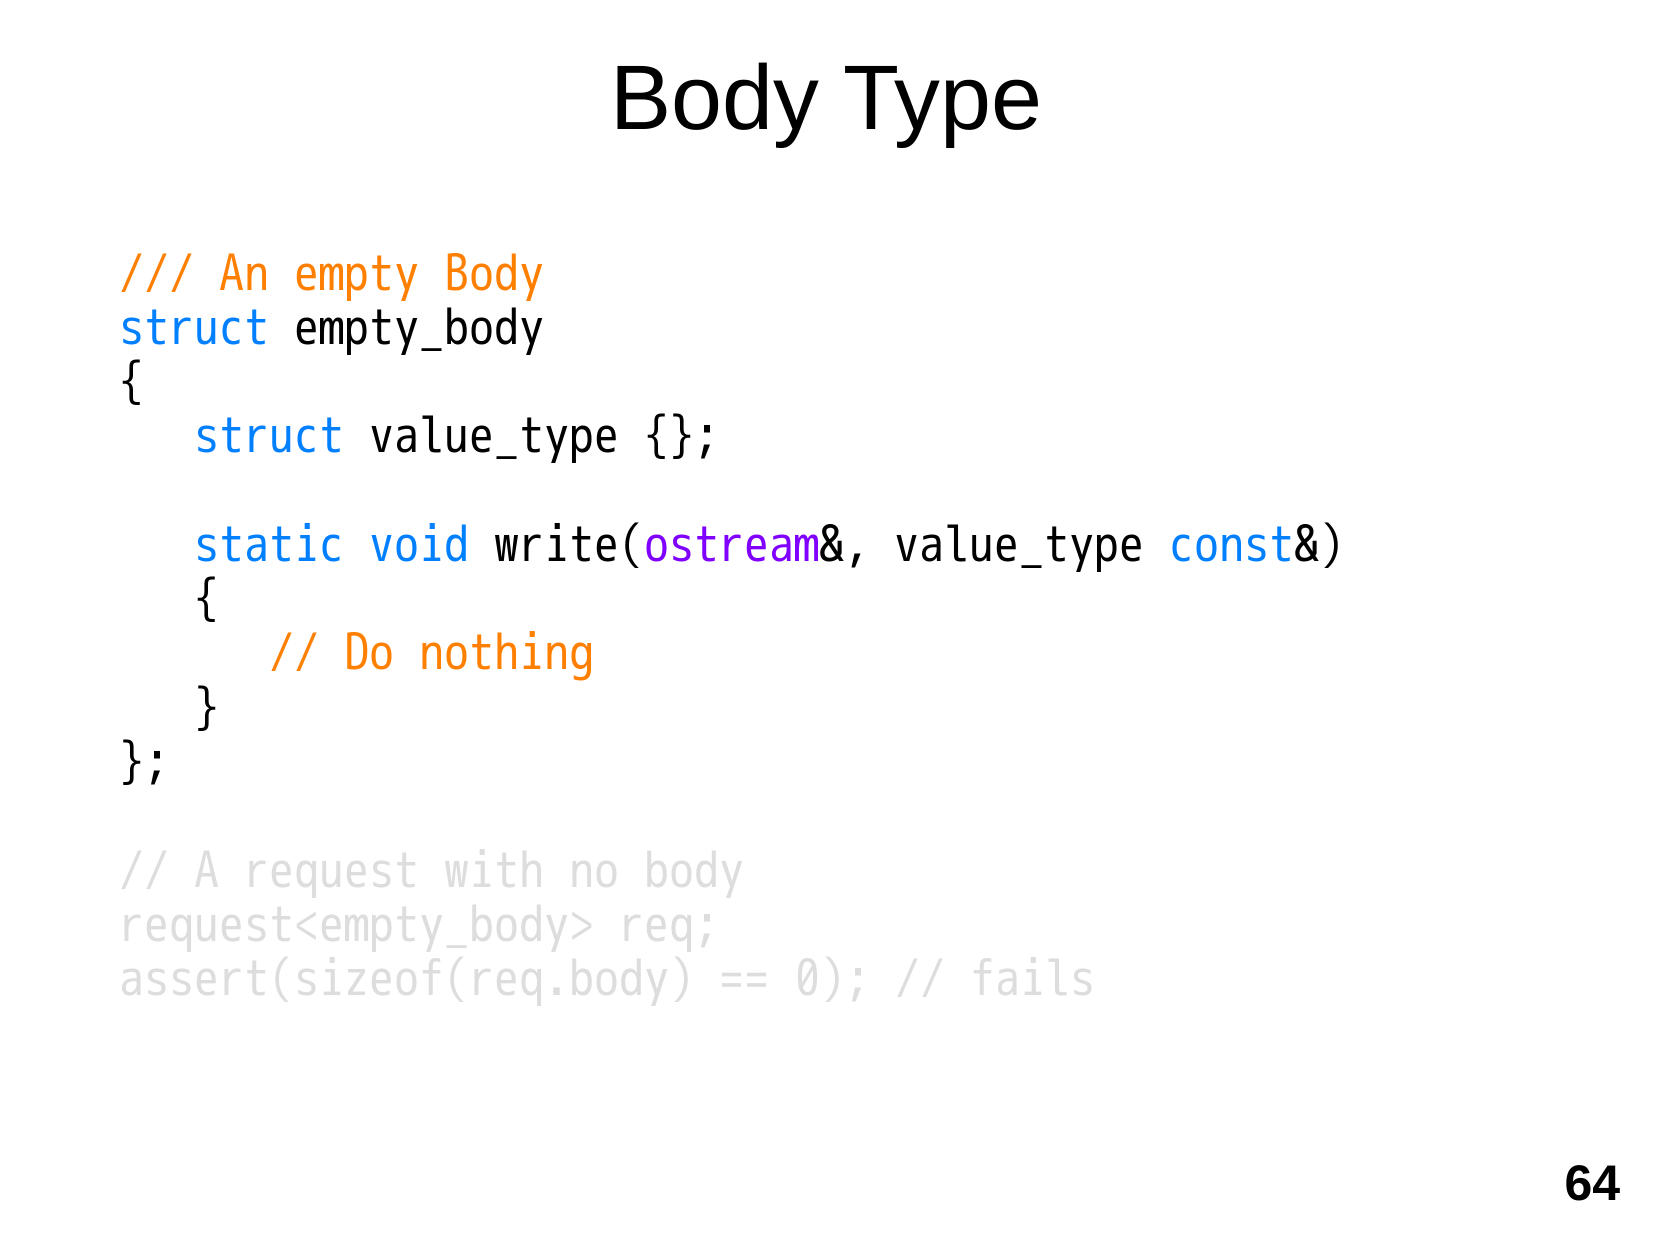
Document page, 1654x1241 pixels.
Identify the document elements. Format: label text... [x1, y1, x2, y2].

text_box /// An empty Body struct empty_body { struct value_type {}; static void write(ostream&, value_type const&) { // Do nothing } }; // A request with no body request<empty_body> req; assert(sizeof(req.body) == 0); // fails [104, 240, 1575, 1124]
title Body Type [82, 15, 1571, 181]
